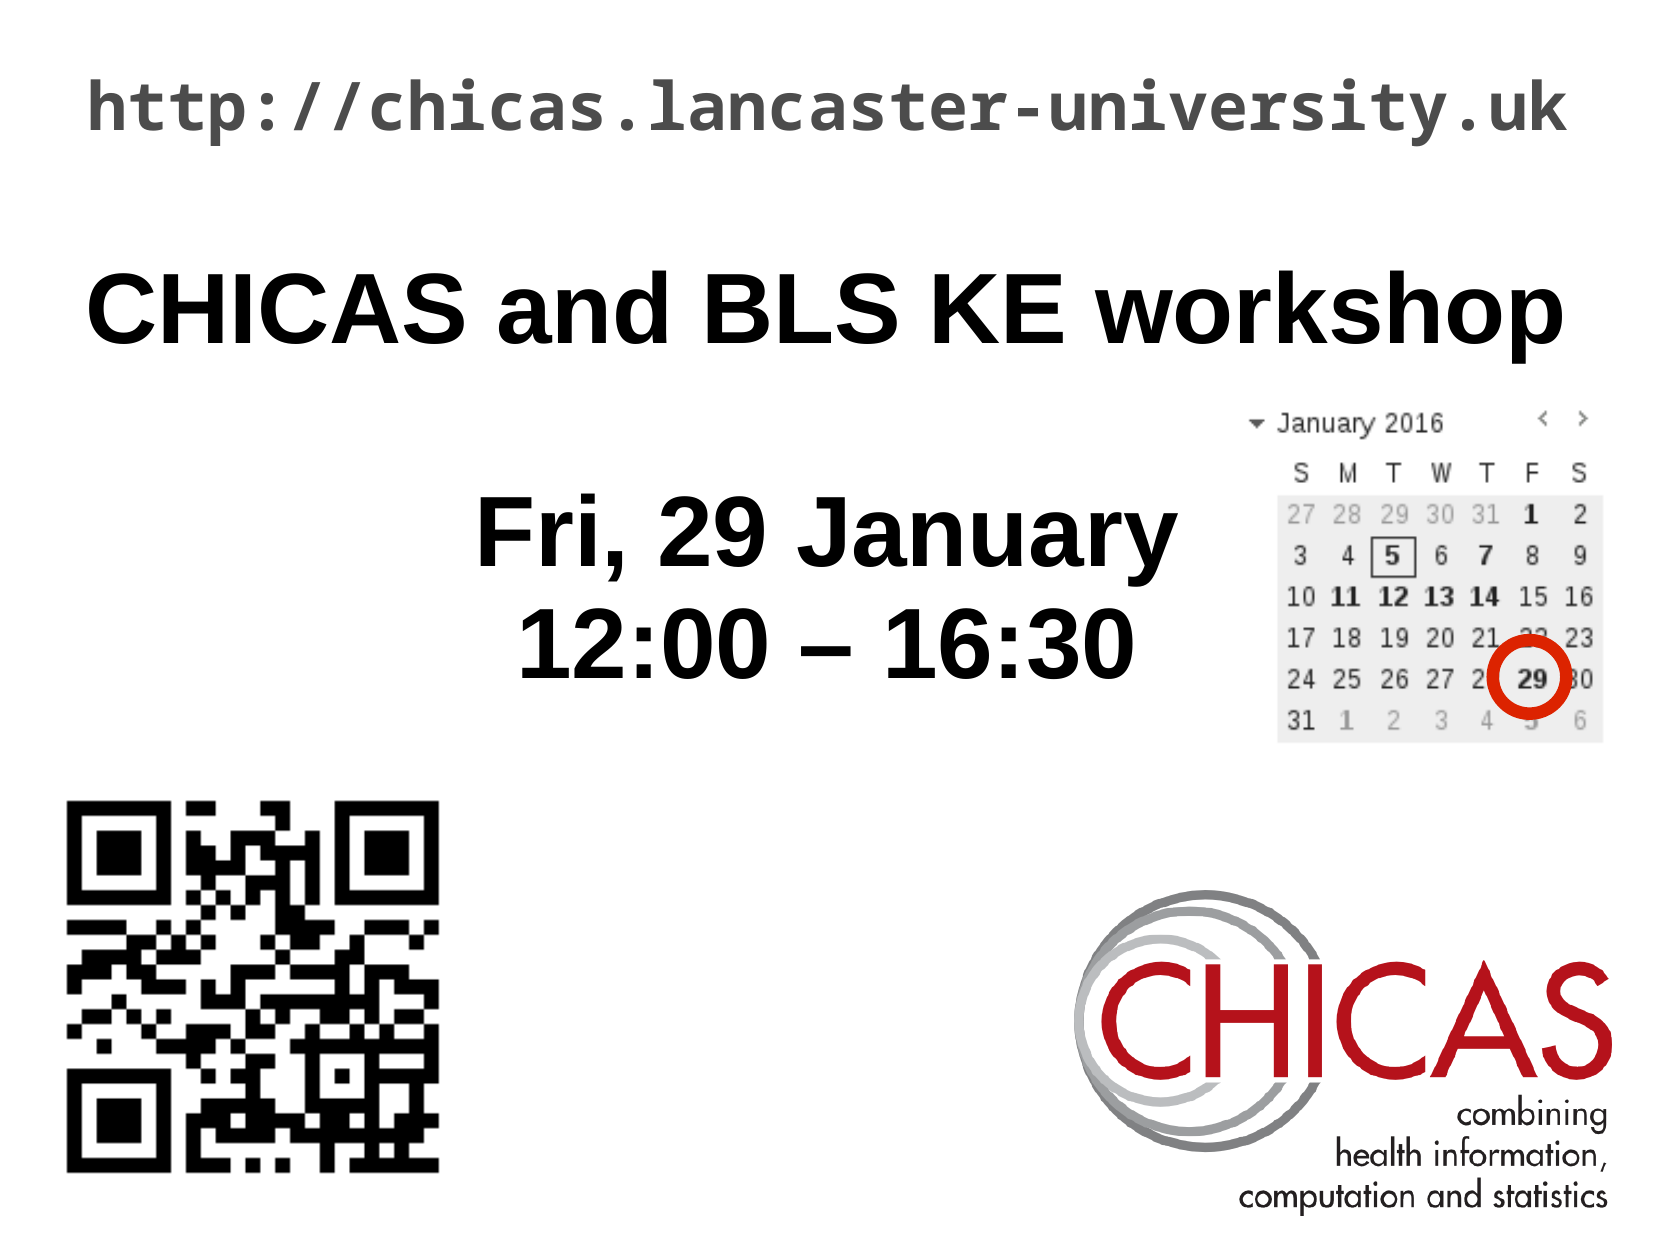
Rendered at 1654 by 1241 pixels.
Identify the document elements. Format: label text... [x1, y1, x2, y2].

picture [1239, 394, 1608, 752]
subtitle CHICAS and BLS KE workshop Fri, 29 January 12:00 – 16:30 [64, 251, 1590, 701]
picture [42, 776, 467, 1201]
text_box http://chicas.lancaster-university.uk [73, 52, 1583, 134]
picture [1074, 890, 1612, 1216]
